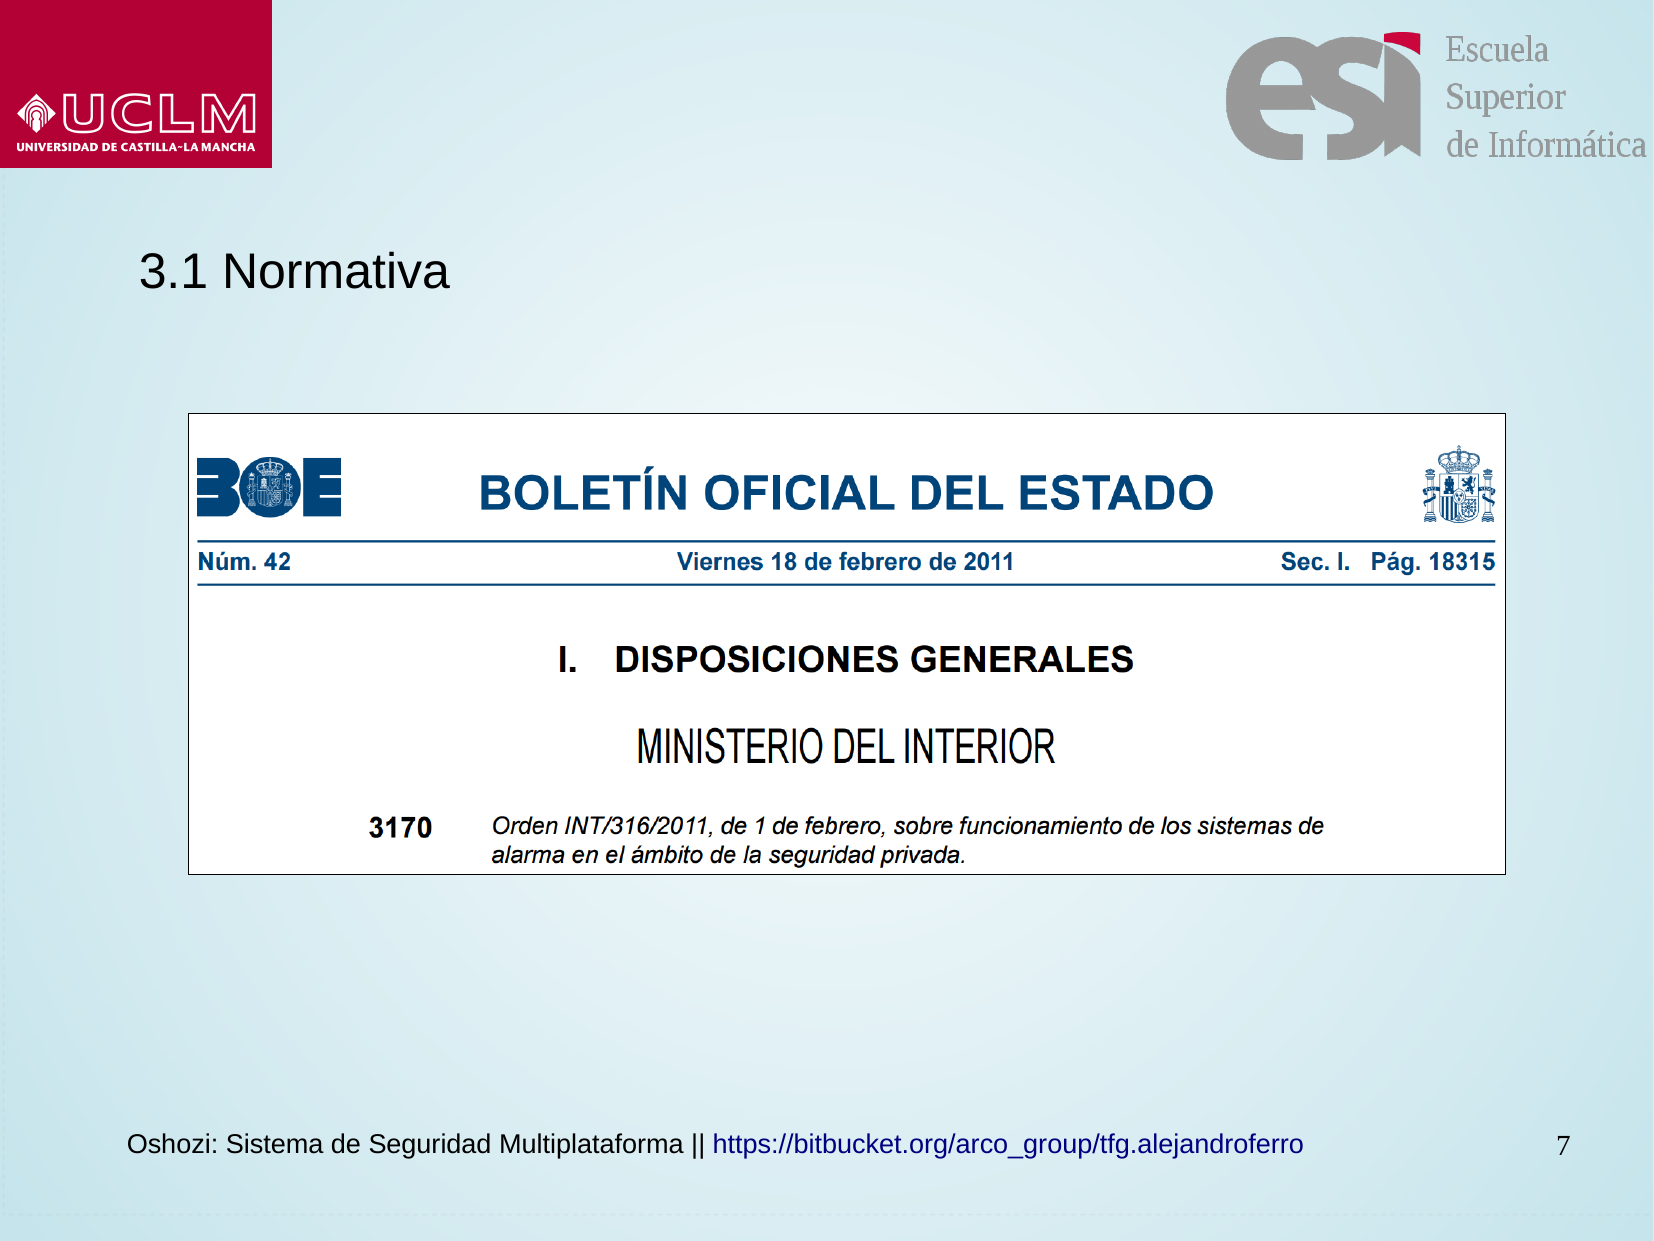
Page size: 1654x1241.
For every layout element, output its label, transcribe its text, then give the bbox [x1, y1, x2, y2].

picture [0, 0, 1654, 1241]
text_box 3.1 Normativa [124, 236, 1128, 343]
text_box Oshozi: Sistema de Seguridad Multiplataforma || https://bitbucket.org/arco_group/tfg.alejandroferro [112, 1112, 1625, 1170]
